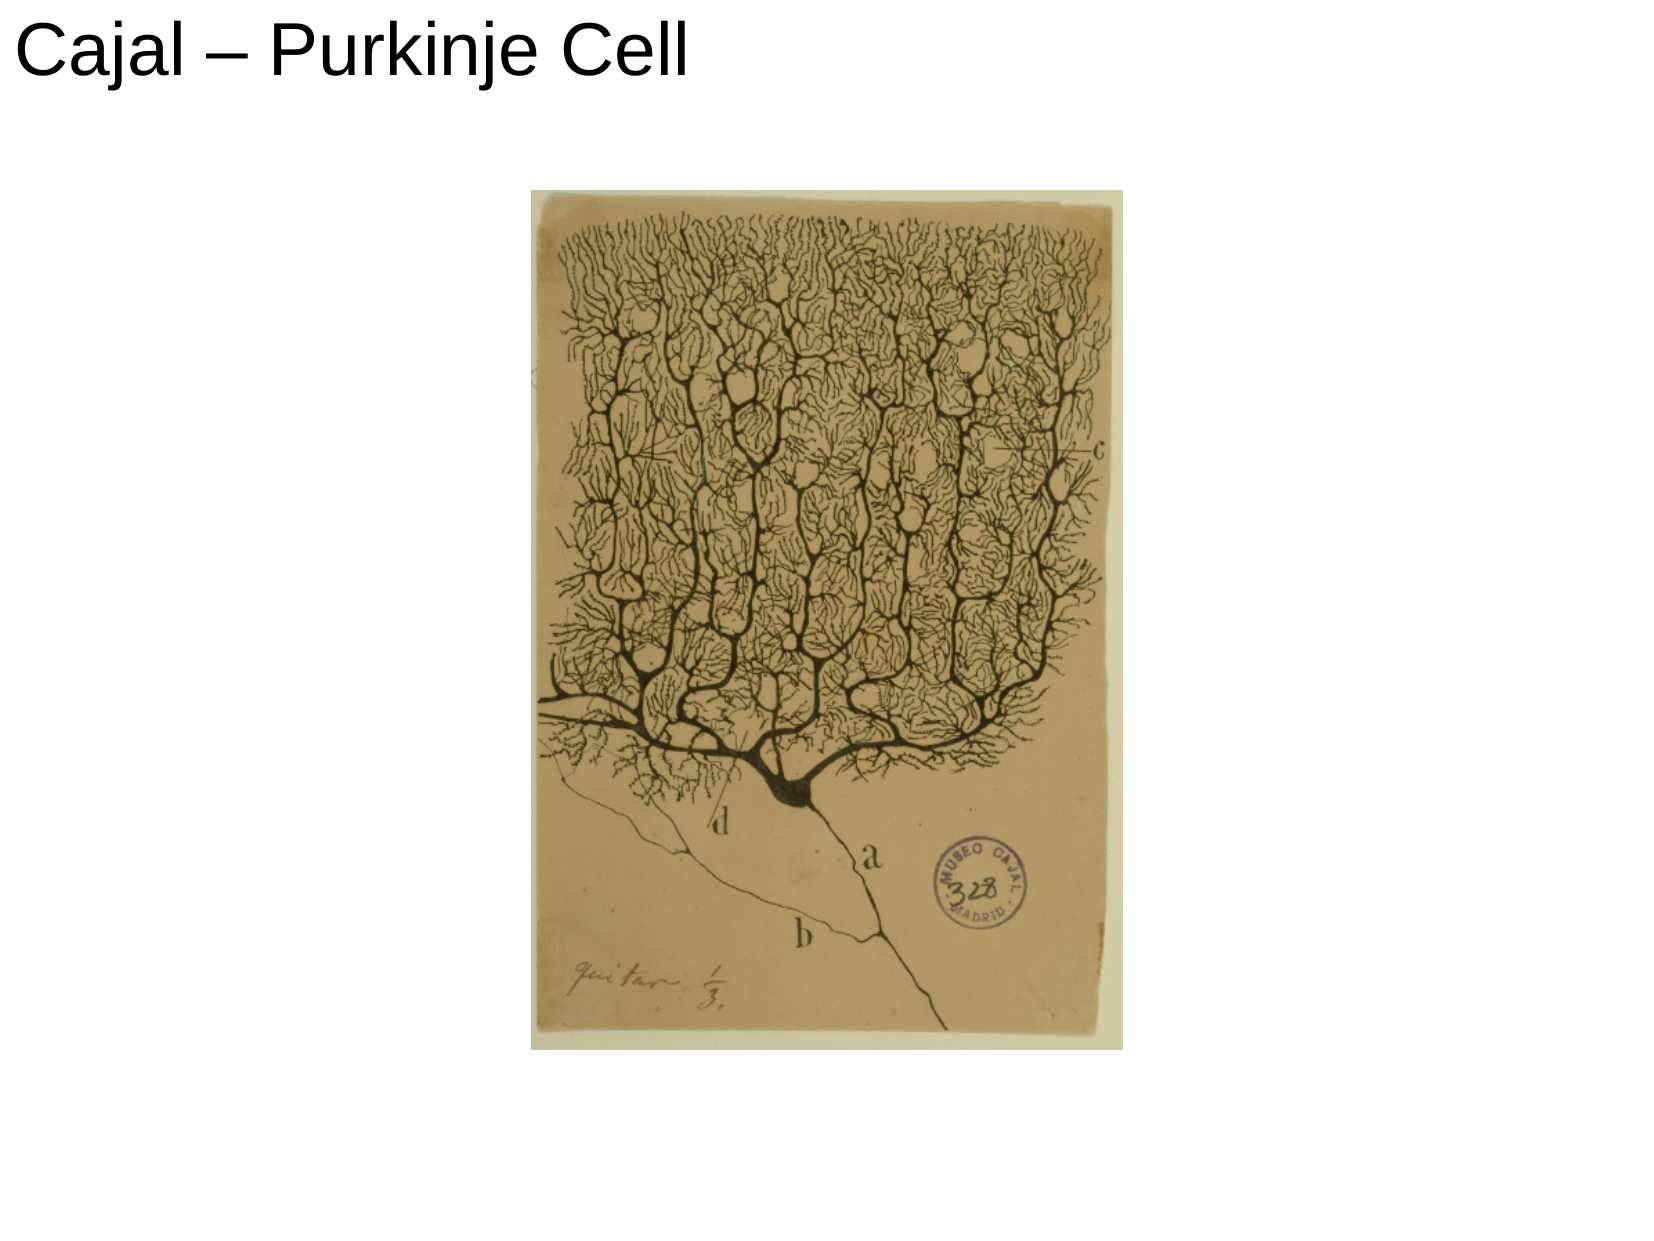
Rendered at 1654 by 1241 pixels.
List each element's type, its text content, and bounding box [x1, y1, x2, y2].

text_box Cajal – Purkinje Cell [0, 0, 1063, 130]
picture [531, 190, 1123, 1051]
